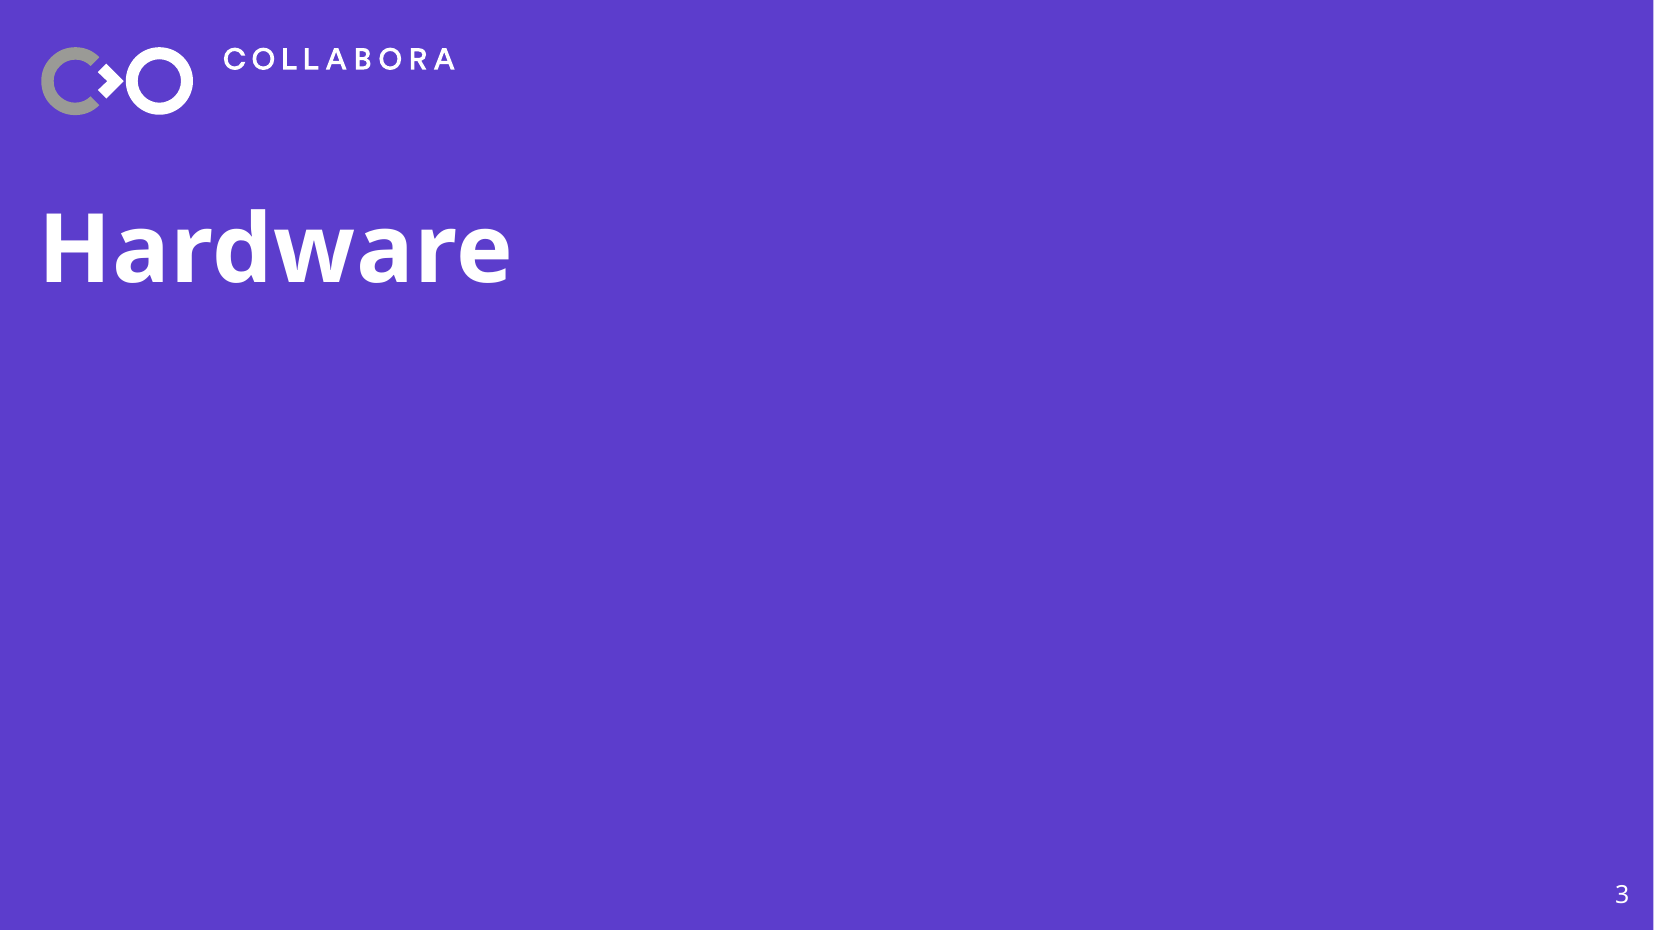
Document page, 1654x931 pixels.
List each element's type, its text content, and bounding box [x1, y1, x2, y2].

title Hardware [38, 186, 1615, 243]
